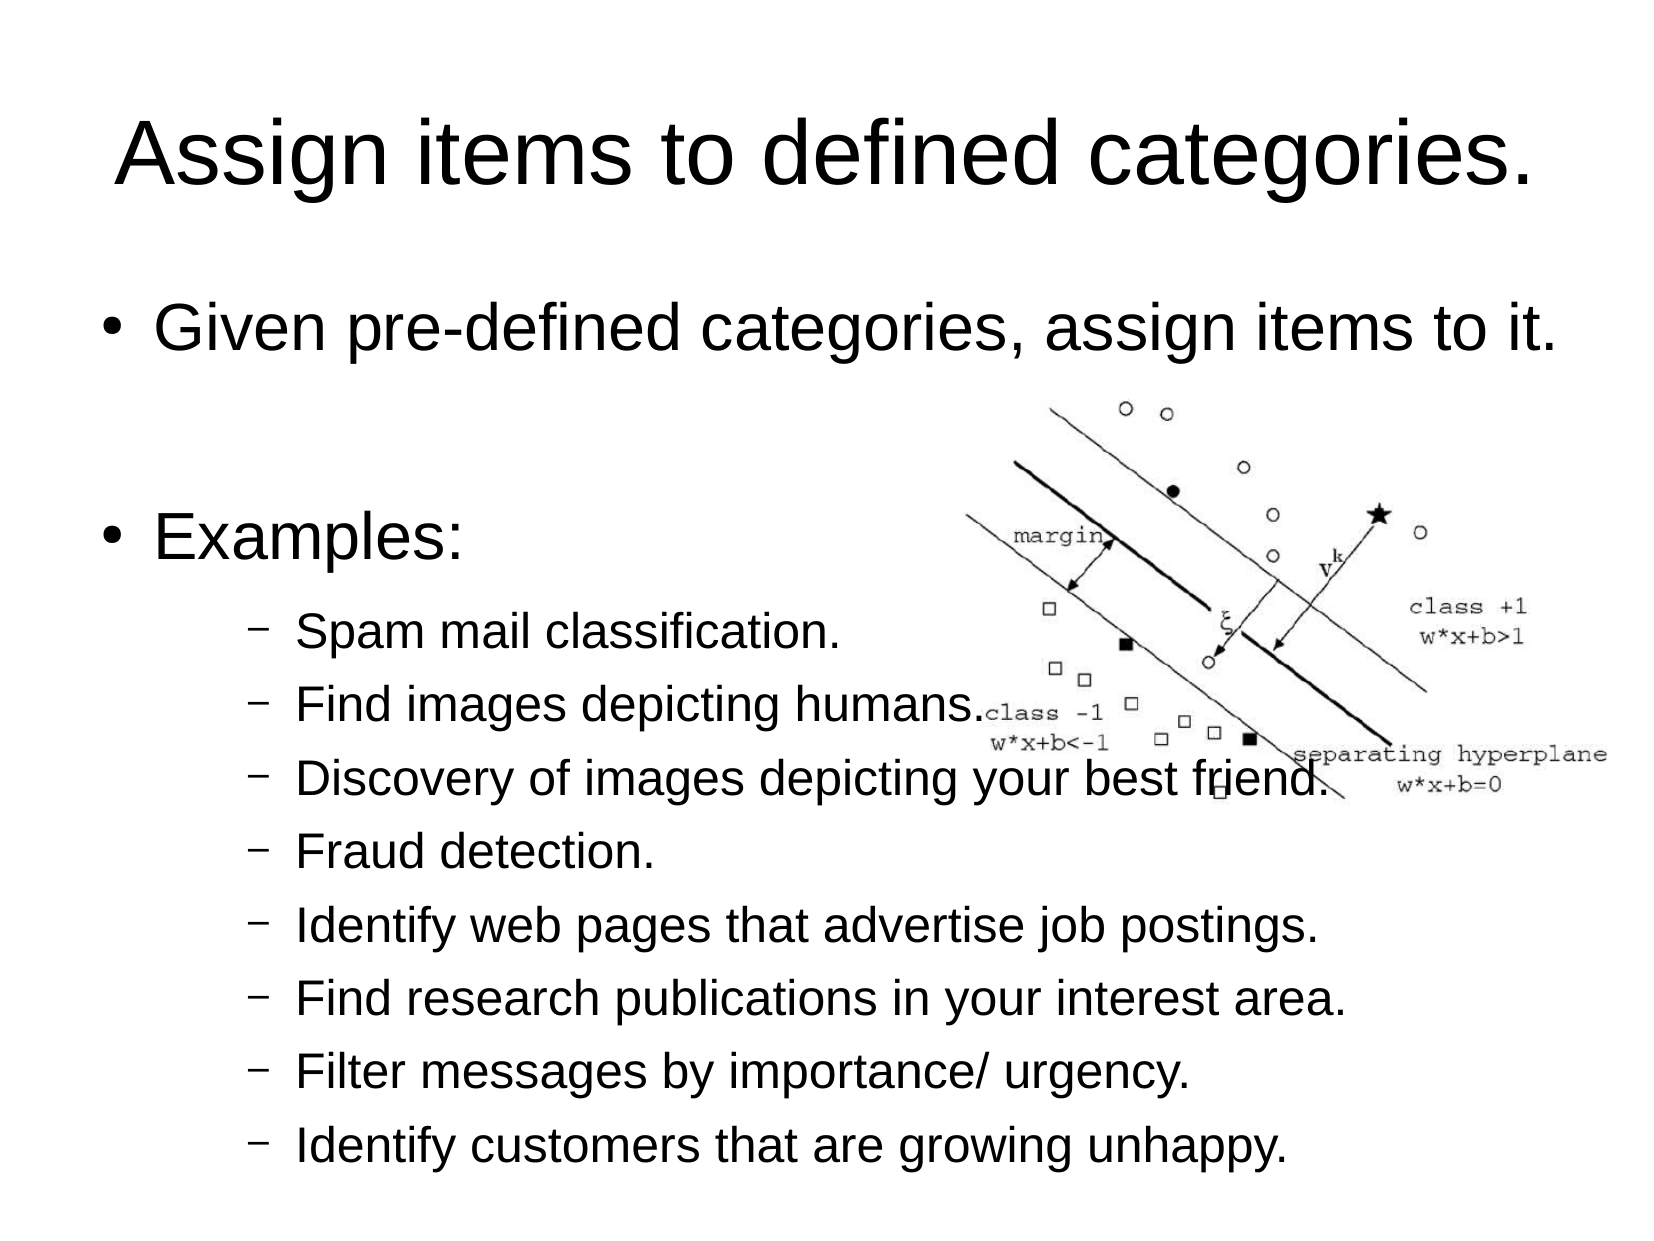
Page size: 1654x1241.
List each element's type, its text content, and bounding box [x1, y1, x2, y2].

list Given pre-defined categories, assign items to it. Examples: Spam mail classification. Find images depicting humans. Discovery of images depicting your best friend. Fraud detection. Identify web pages that advertise job postings. Find research publications in your interest area. Filter messages by importance/ urgency. Identify customers that are growing unhappy. [82, 290, 1571, 1174]
title Assign items to defined categories. [82, 49, 1571, 257]
picture [1571, 335, 1646, 830]
